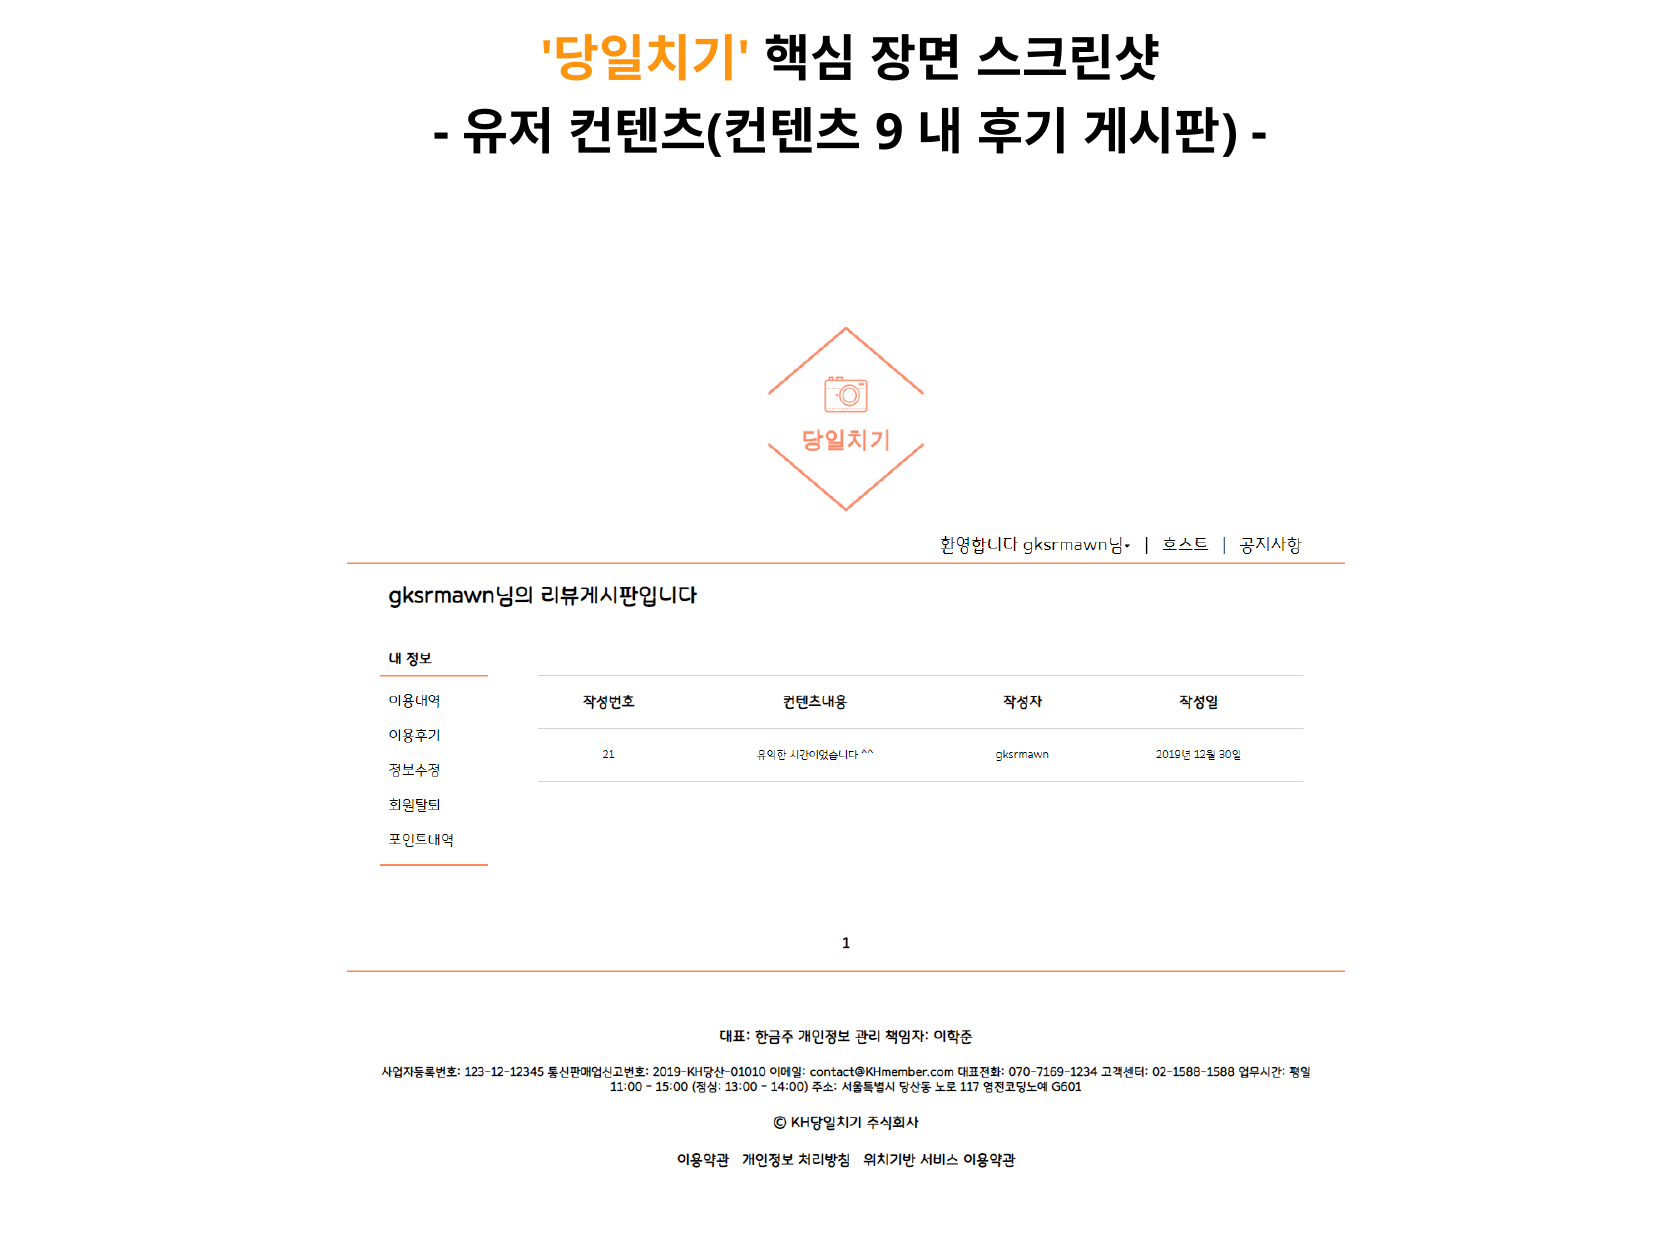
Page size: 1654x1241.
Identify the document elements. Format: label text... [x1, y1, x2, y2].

picture [47, 281, 1630, 1205]
title '당일치기' 핵심 장면 스크린샷 - 유저 컨텐츠(컨텐츠 9 내 후기 게시판) - [106, 0, 1595, 196]
